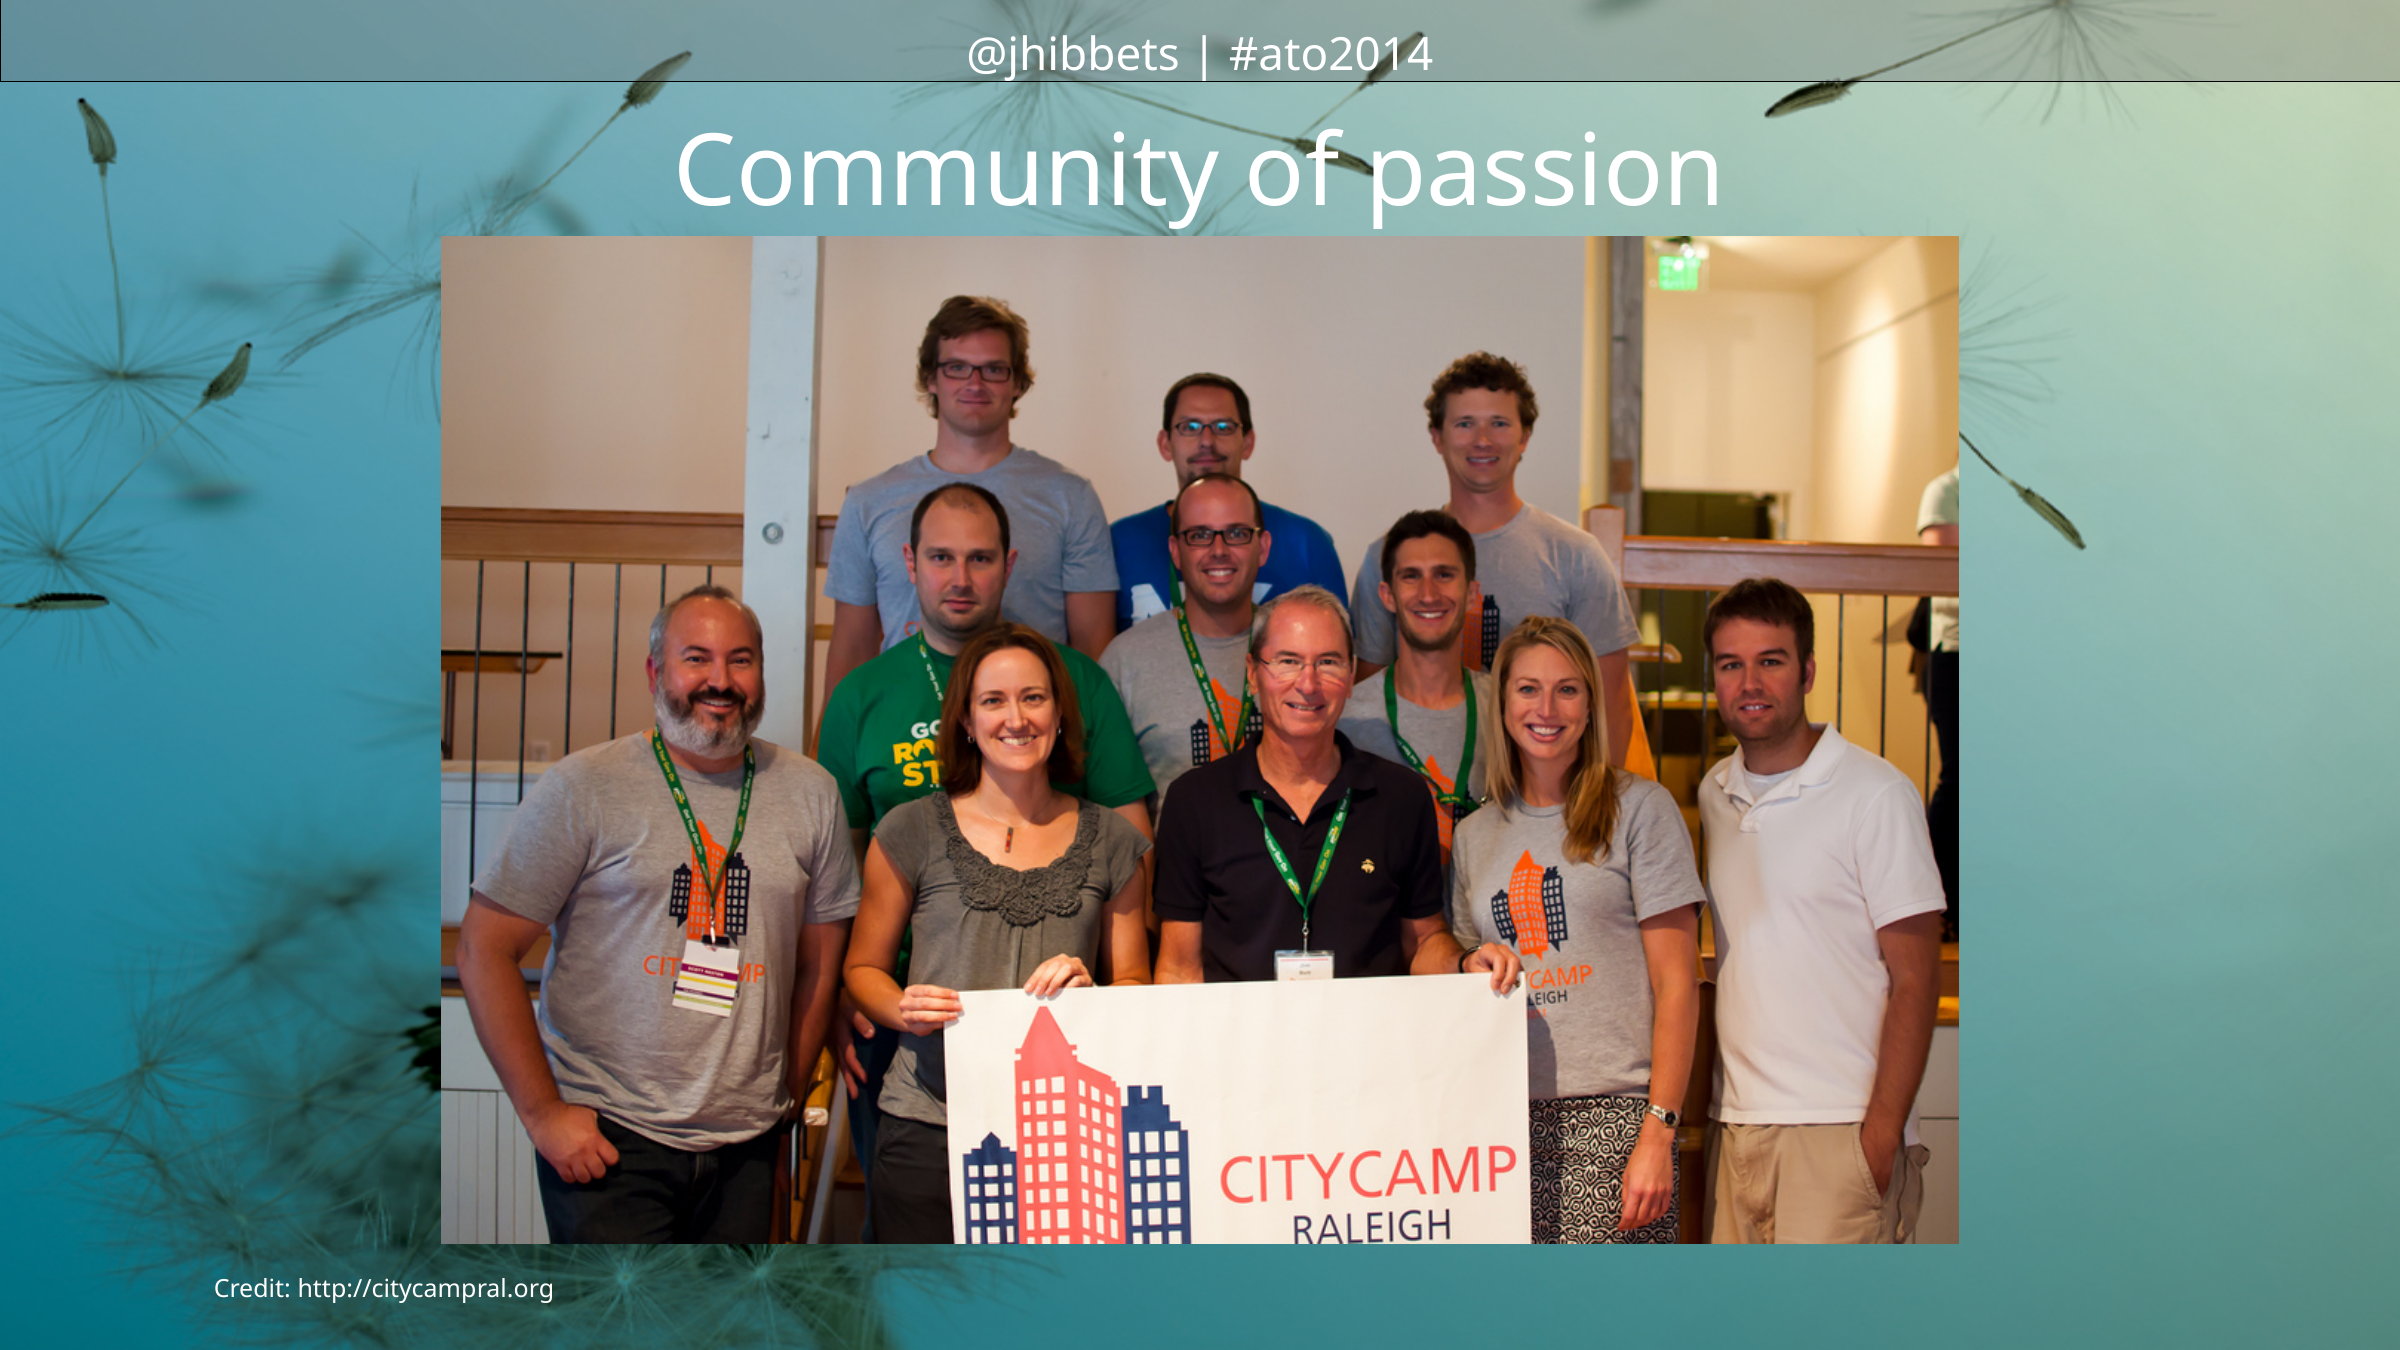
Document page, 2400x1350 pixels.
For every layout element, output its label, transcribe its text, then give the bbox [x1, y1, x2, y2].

picture [0, 82, 2400, 1350]
title Community of passion [120, 53, 2281, 280]
text_box Credit: http://citycampral.org [199, 1263, 756, 1311]
